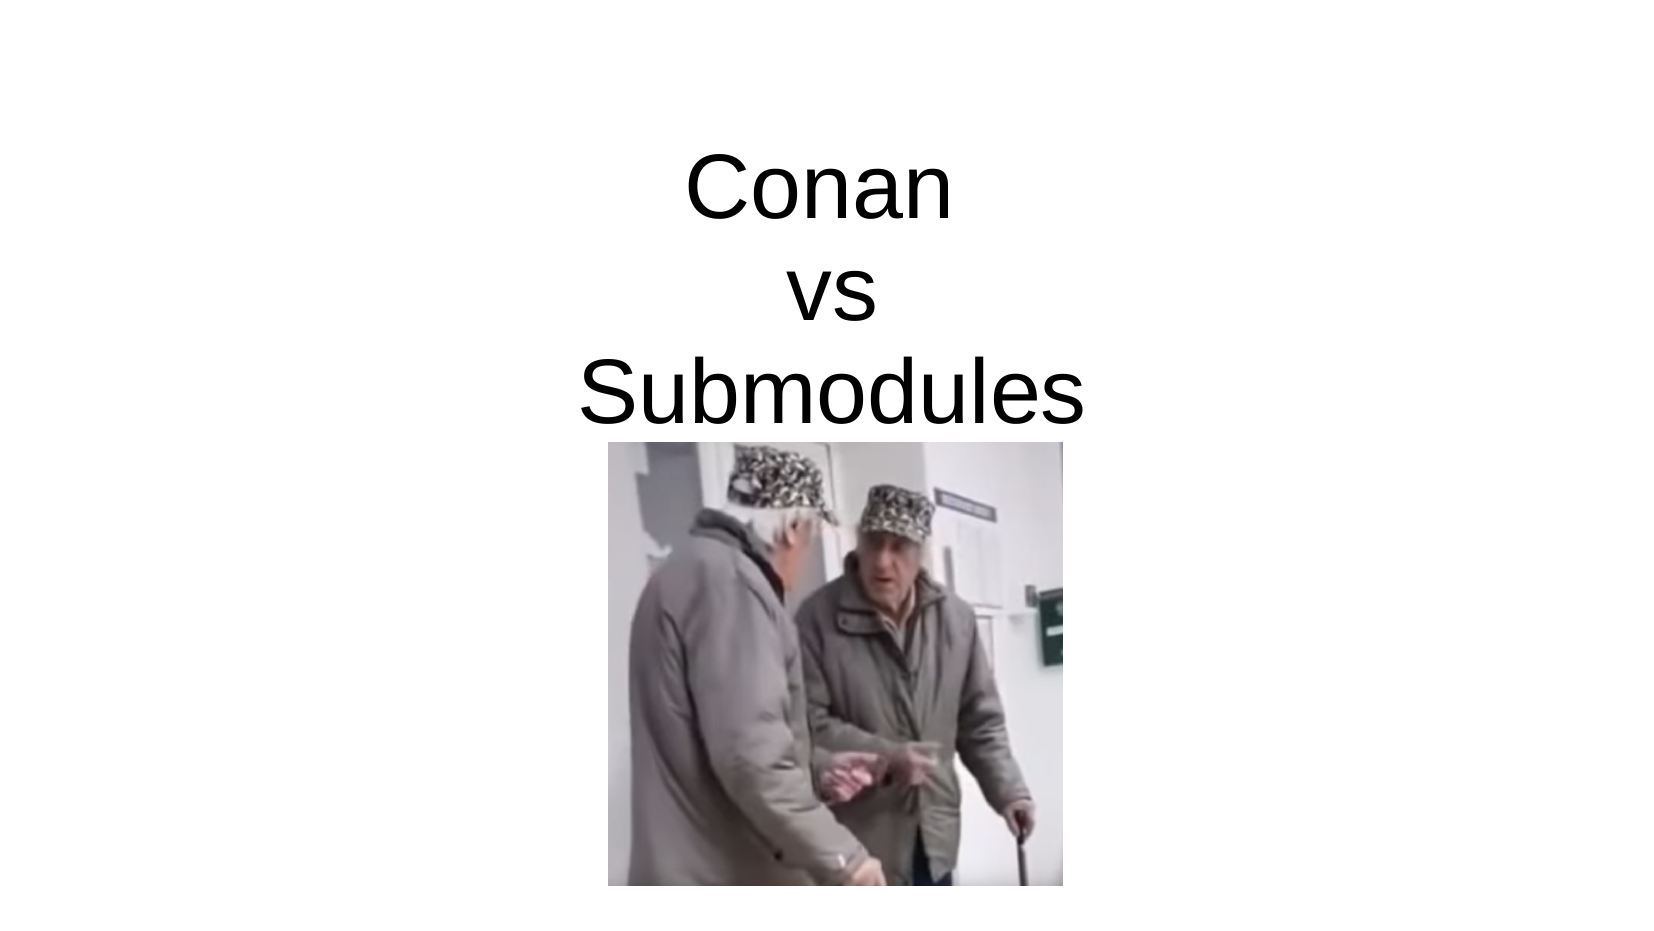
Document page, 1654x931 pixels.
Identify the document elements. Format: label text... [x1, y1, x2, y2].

picture [608, 442, 1063, 886]
title Conan vs Submodules [88, 135, 1577, 443]
